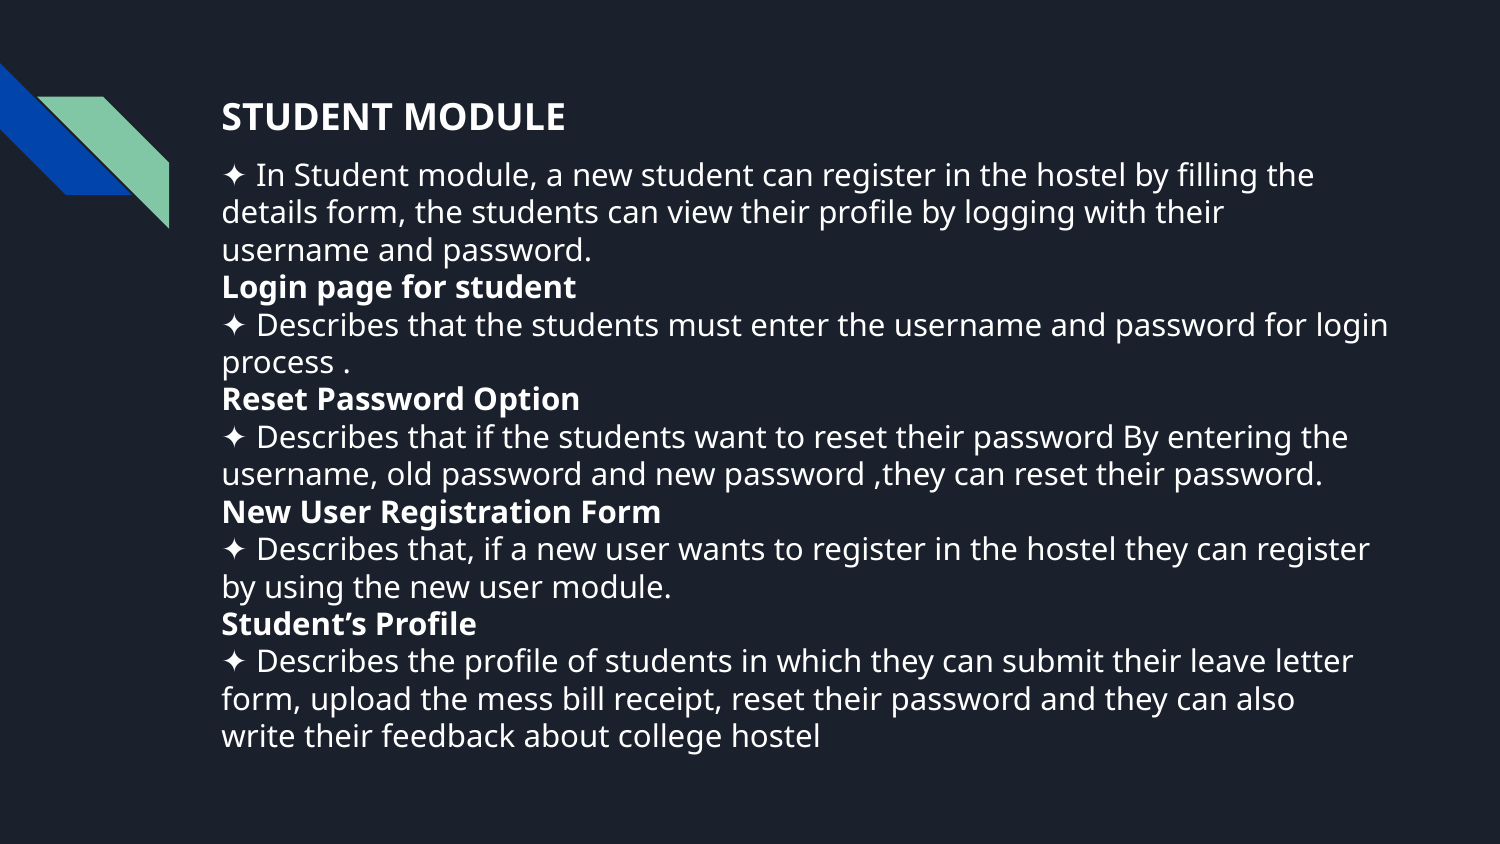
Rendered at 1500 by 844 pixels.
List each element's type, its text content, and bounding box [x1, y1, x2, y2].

text_box ✦ In Student module, a new student can register in the hostel by filling the details form, the students can view their profile by logging with their username and password. Login page for student ✦ Describes that the students must enter the username and password for login process . Reset Password Option ✦ Describes that if the students want to reset their password By entering the username, old password and new password ,they can reset their password. New User Registration Form ✦ Describes that, if a new user wants to register in the hostel they can register by using the new user module. Student’s Profile ✦ Describes the profile of students in which they can submit their leave letter form, upload the mess bill receipt, reset their password and they can also write their feedback about college hostel [206, 147, 1447, 825]
text_box STUDENT MODULE [206, 85, 620, 147]
